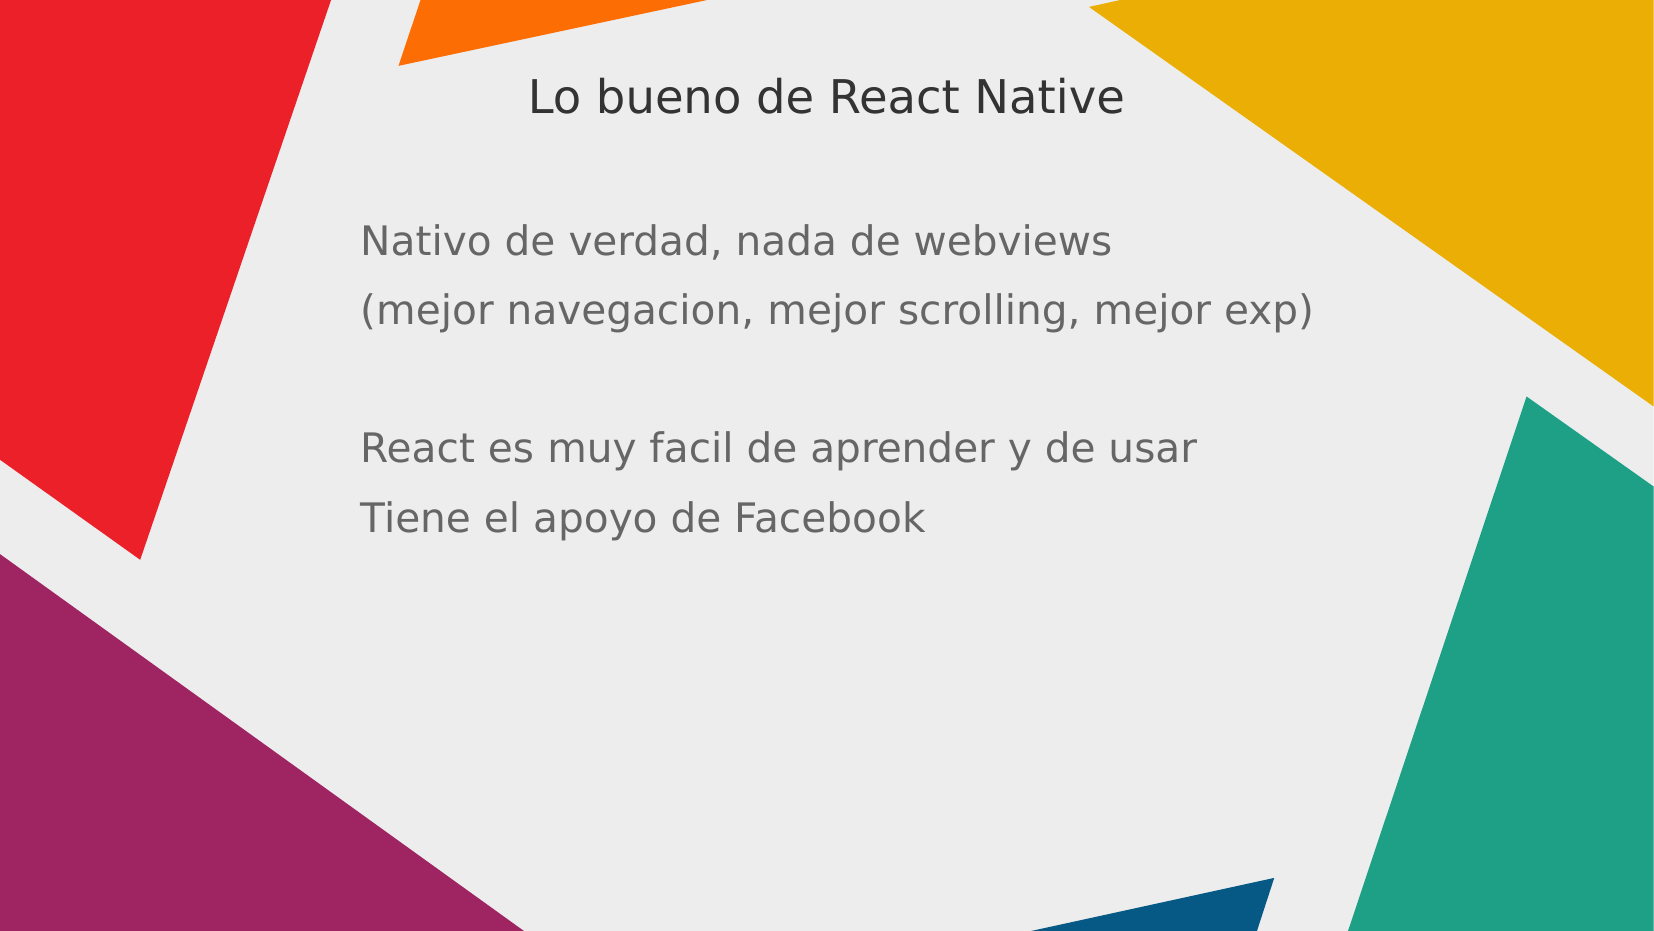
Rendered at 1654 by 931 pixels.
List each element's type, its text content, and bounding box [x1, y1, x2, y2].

title Lo bueno de React Native [82, 47, 1571, 203]
list Nativo de verdad, nada de webviews (mejor navegacion, mejor scrolling, mejor exp) React es muy facil de aprender y de usar Tiene el apoyo de Facebook [289, 217, 1371, 817]
